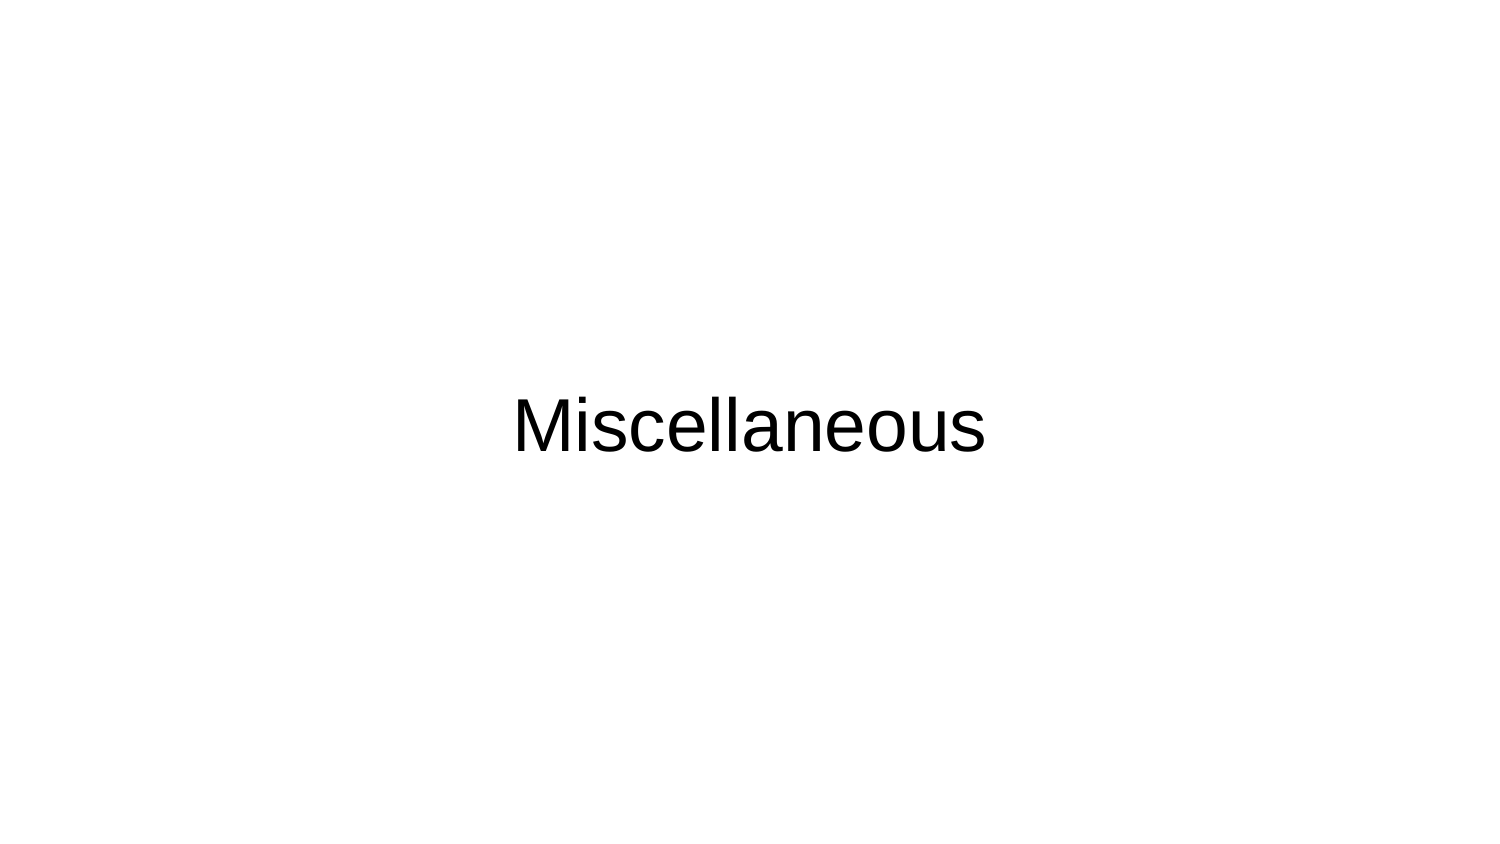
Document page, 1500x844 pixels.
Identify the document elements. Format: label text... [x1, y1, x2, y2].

title Miscellaneous [51, 352, 1449, 491]
